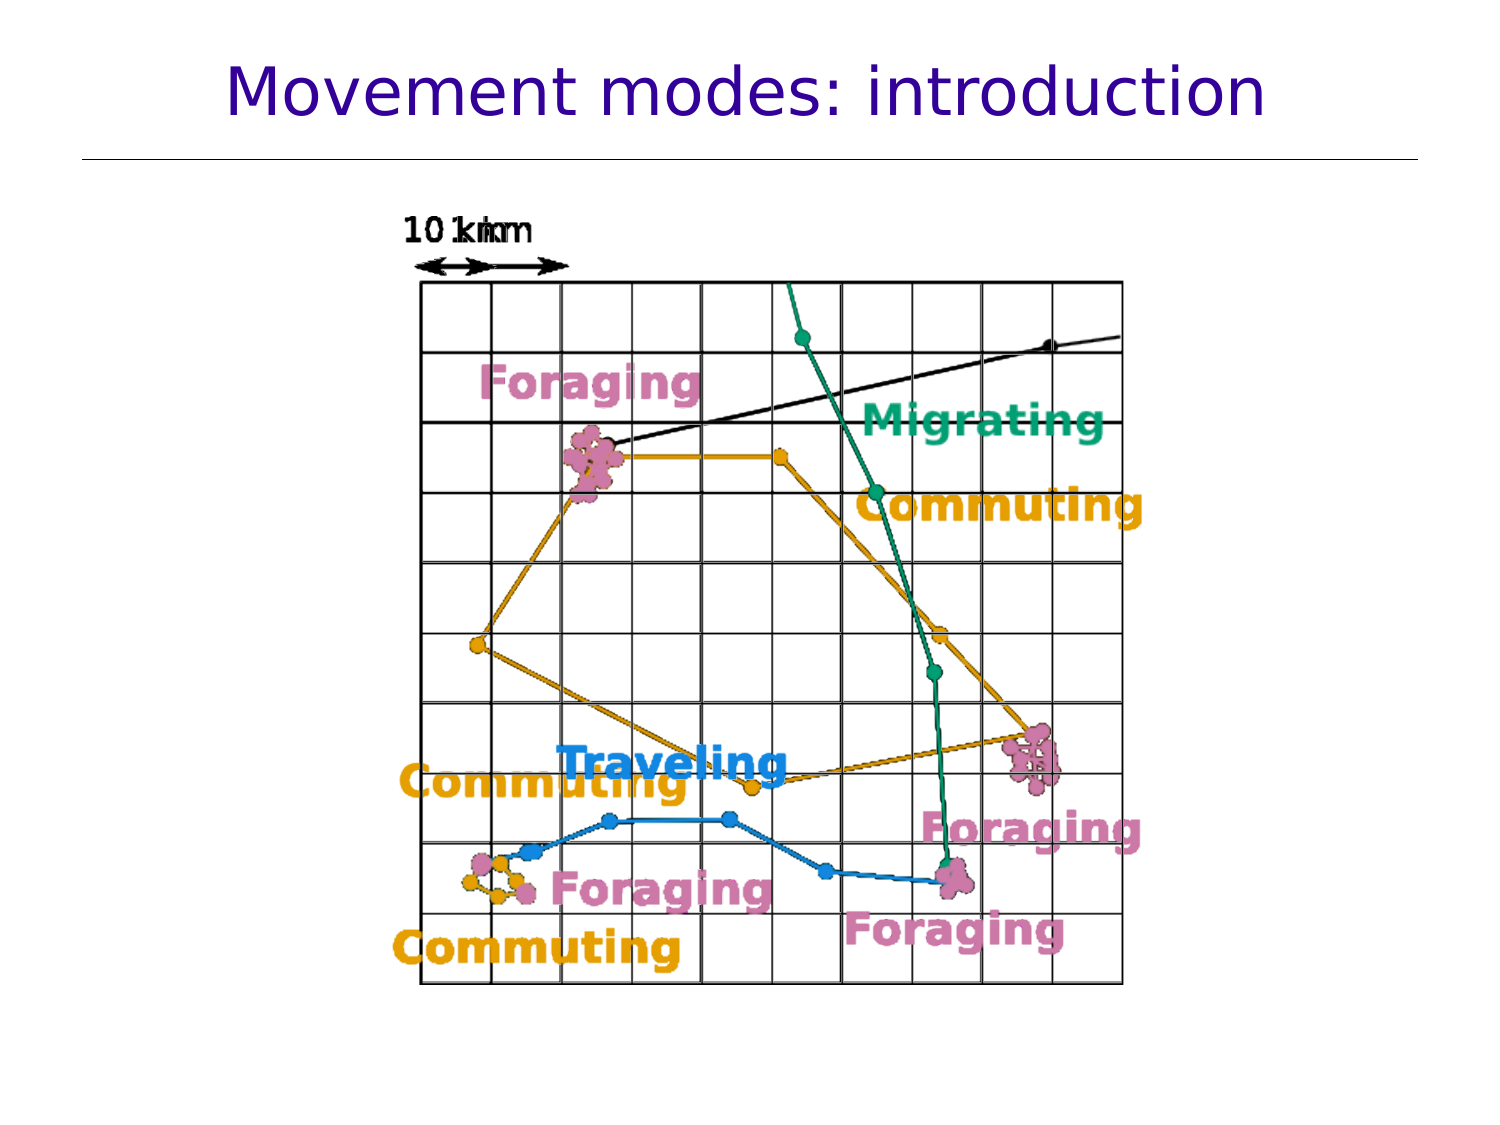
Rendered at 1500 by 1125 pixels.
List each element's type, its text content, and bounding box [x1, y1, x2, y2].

title Movement modes: introduction [224, 42, 1276, 142]
picture [383, 216, 1152, 985]
